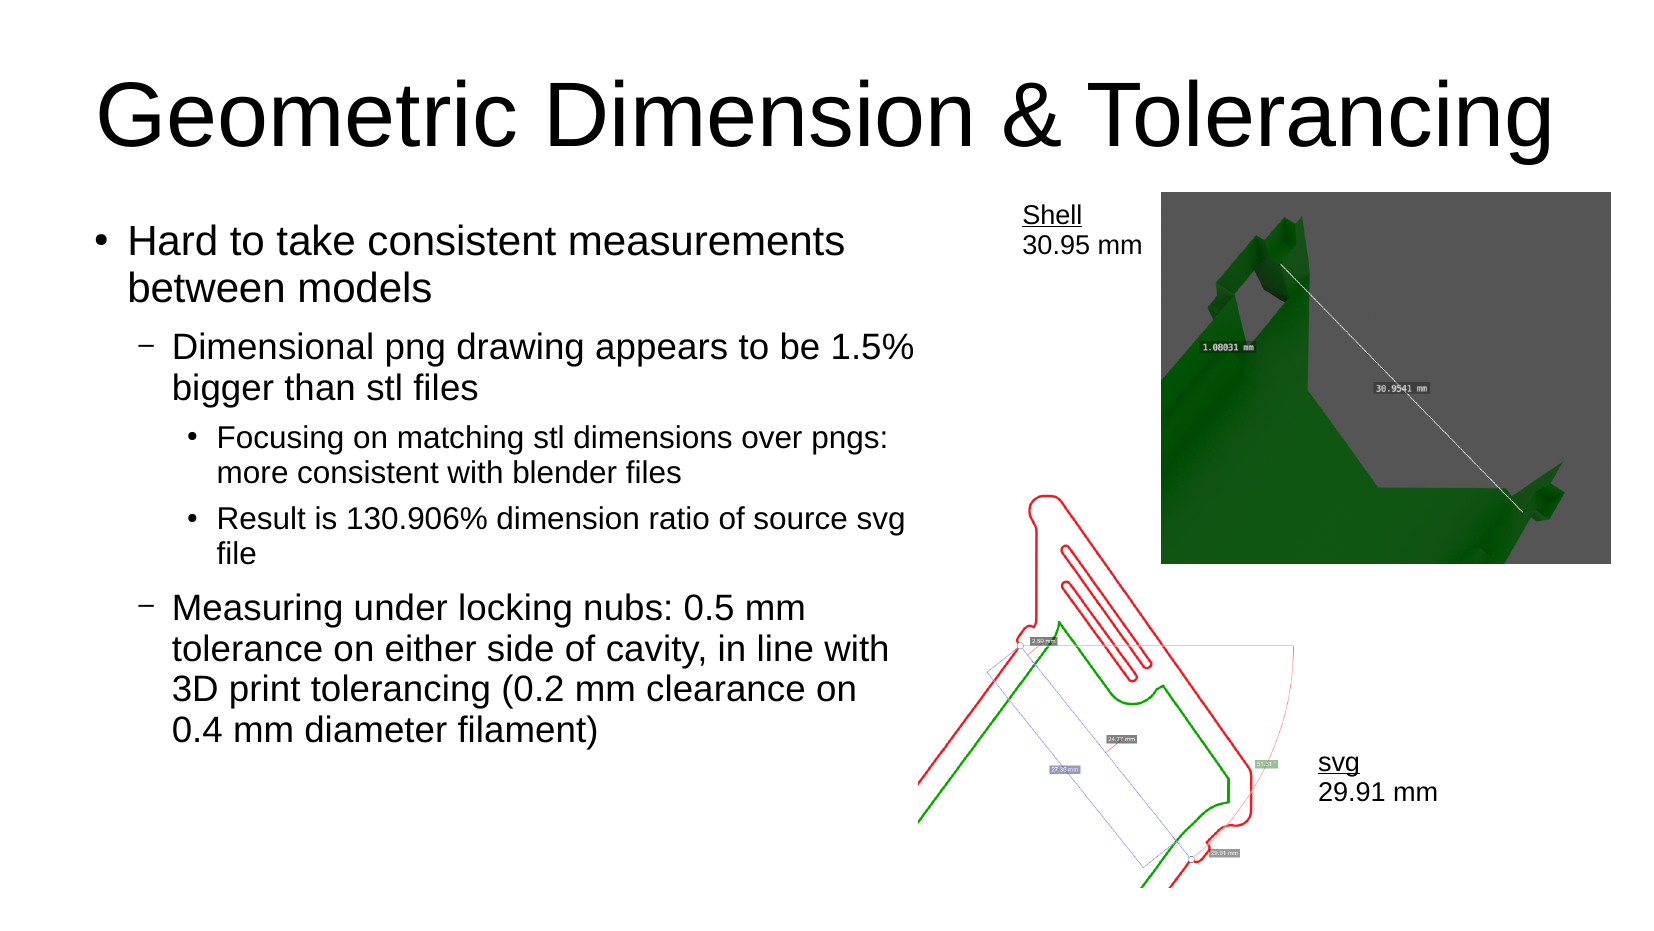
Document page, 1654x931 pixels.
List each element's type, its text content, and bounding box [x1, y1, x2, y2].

title Geometric Dimension & Tolerancing [82, 37, 1571, 193]
text_box svg 29.91 mm [1303, 739, 1626, 815]
text_box Shell 30.95 mm [1007, 192, 1330, 268]
picture [918, 192, 1611, 888]
list Hard to take consistent measurements between models Dimensional png drawing appears to be 1.5% bigger than stl files Focusing on matching stl dimensions over pngs: more consistent with blender files Result is 130.906% dimension ratio of source svg file Measuring under locking nubs: 0.5 mm tolerance on either side of cavity, in line with 3D print tolerancing (0.2 mm clearance on 0.4 mm diameter filament) [82, 217, 919, 758]
